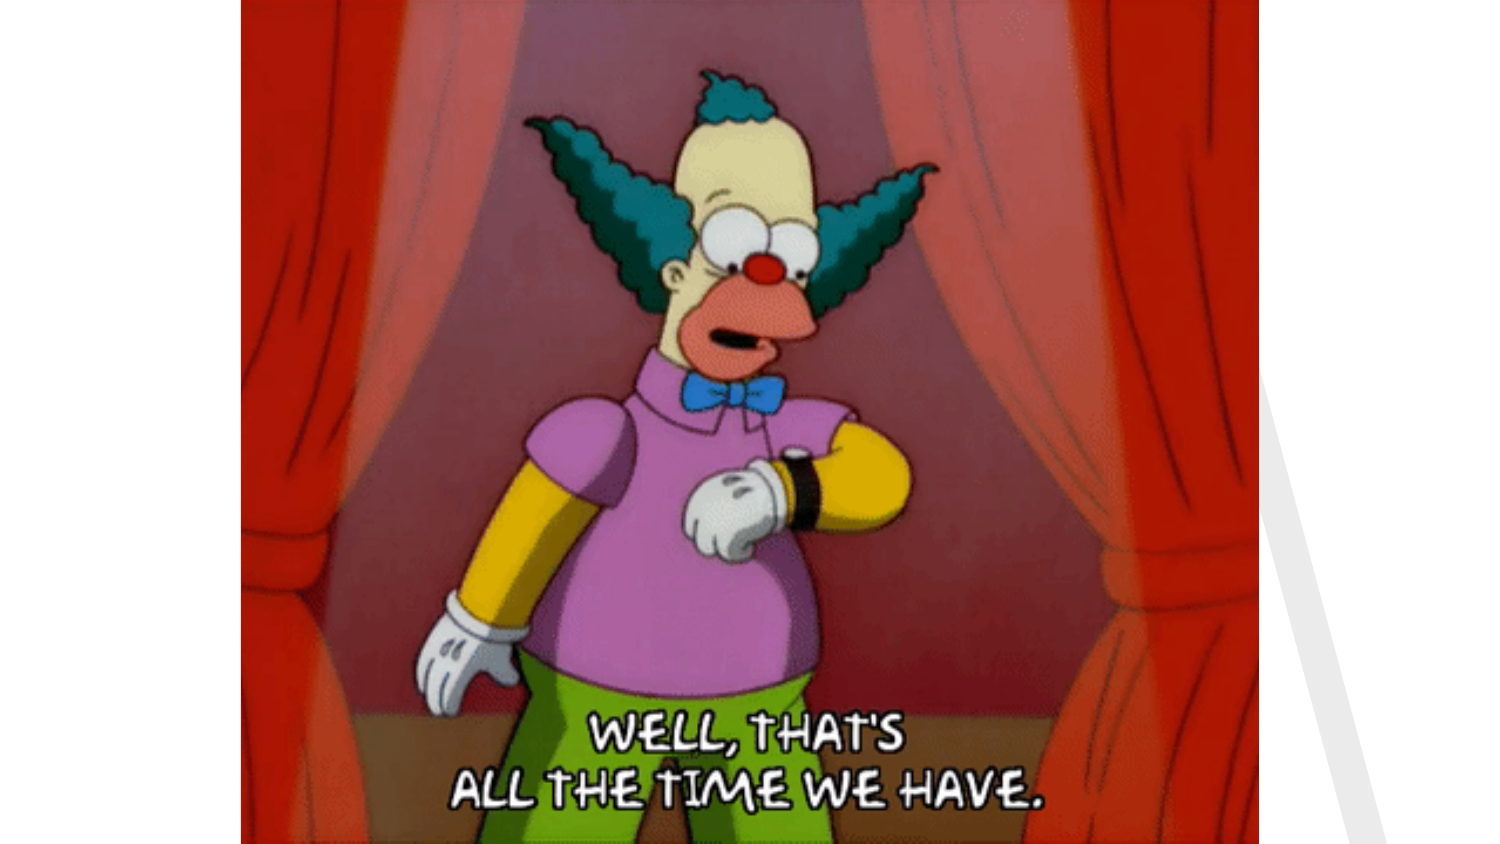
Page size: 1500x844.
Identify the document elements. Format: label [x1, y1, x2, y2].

picture [240, 0, 1259, 844]
